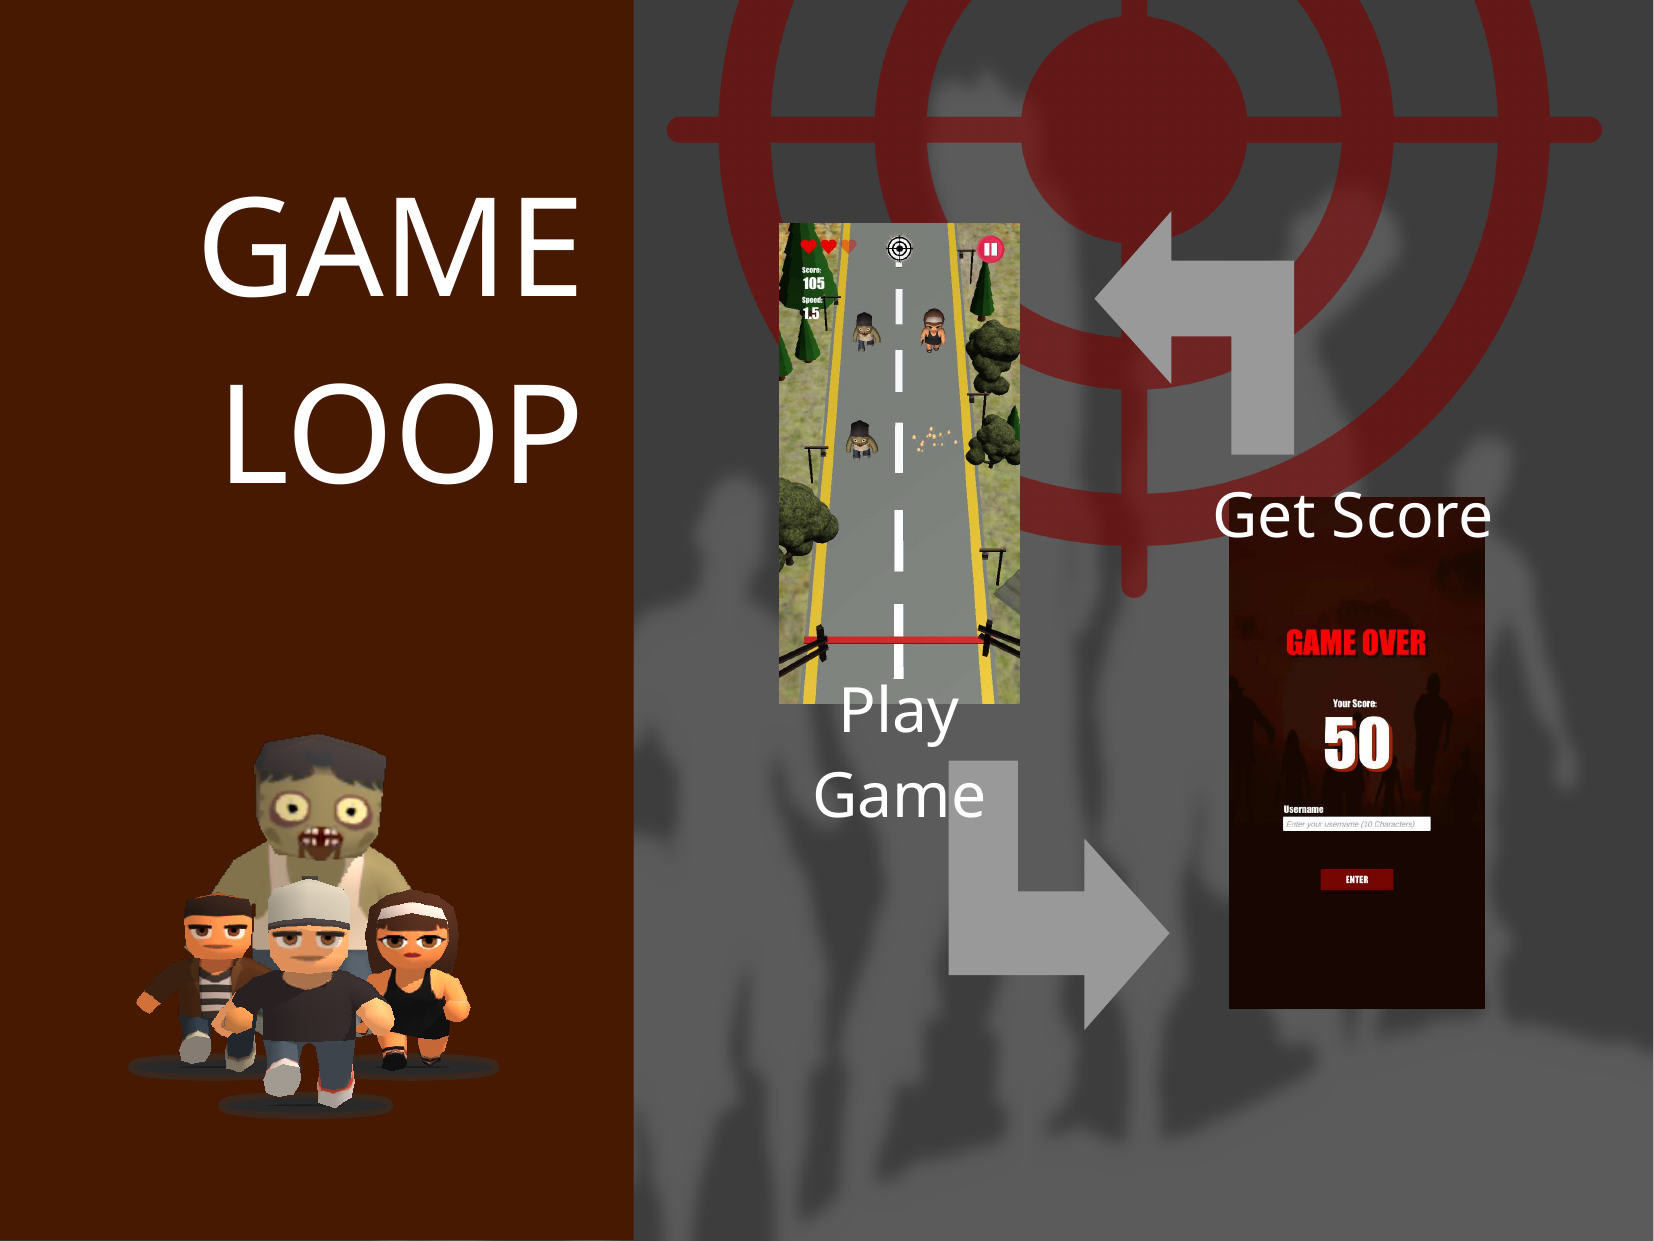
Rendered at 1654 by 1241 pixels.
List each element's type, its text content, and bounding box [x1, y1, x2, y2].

text_box Get Score [1146, 462, 1560, 620]
text_box [948, 816, 1170, 1031]
text_box Play Game [734, 658, 1065, 816]
text_box [0, 0, 634, 1241]
text_box GAME LOOP [75, 141, 601, 661]
text_box [1094, 211, 1295, 455]
picture [120, 719, 502, 1119]
picture [634, 0, 1654, 1241]
